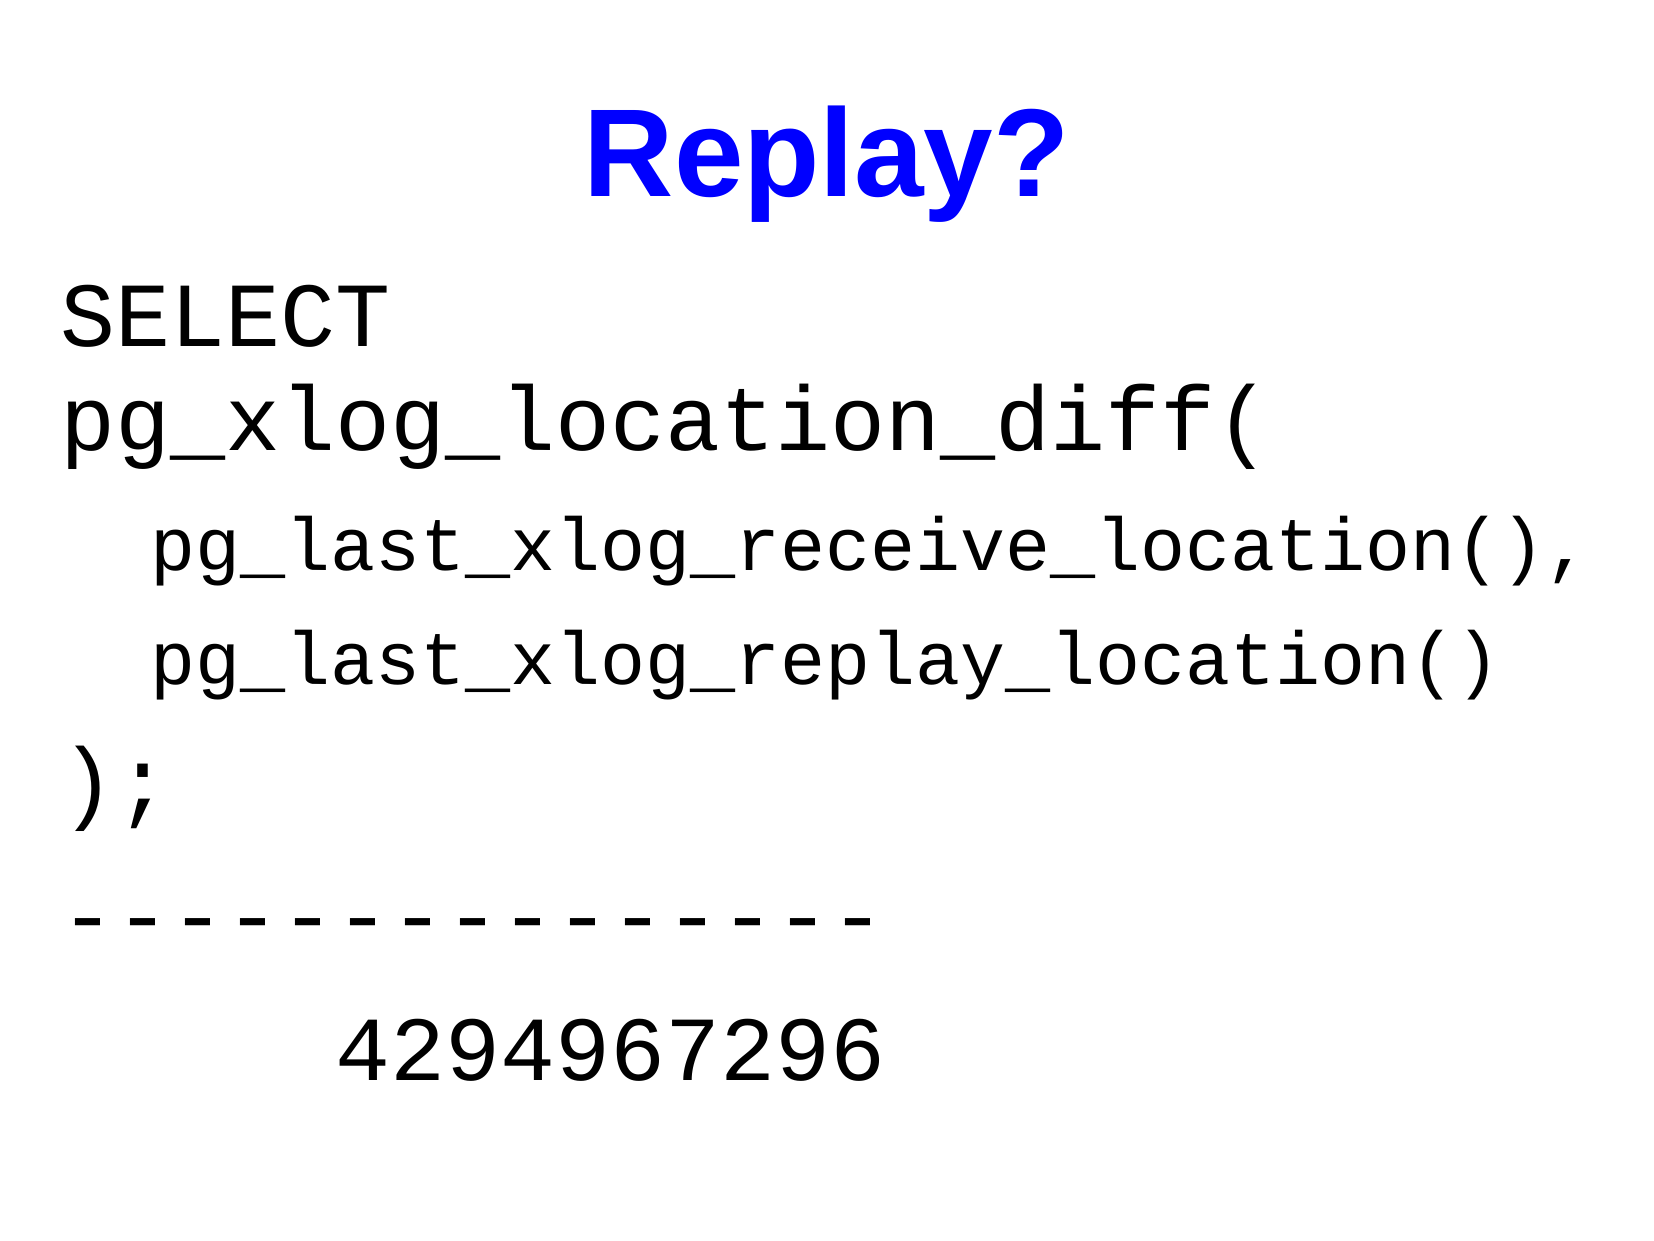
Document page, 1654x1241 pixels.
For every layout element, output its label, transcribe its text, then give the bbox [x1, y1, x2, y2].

title Replay? [82, 49, 1571, 257]
text_box SELECT pg_xlog_location_diff( pg_last_xlog_receive_location(), pg_last_xlog_replay_location() ); --------------- 4294967296 [60, 270, 1606, 1171]
